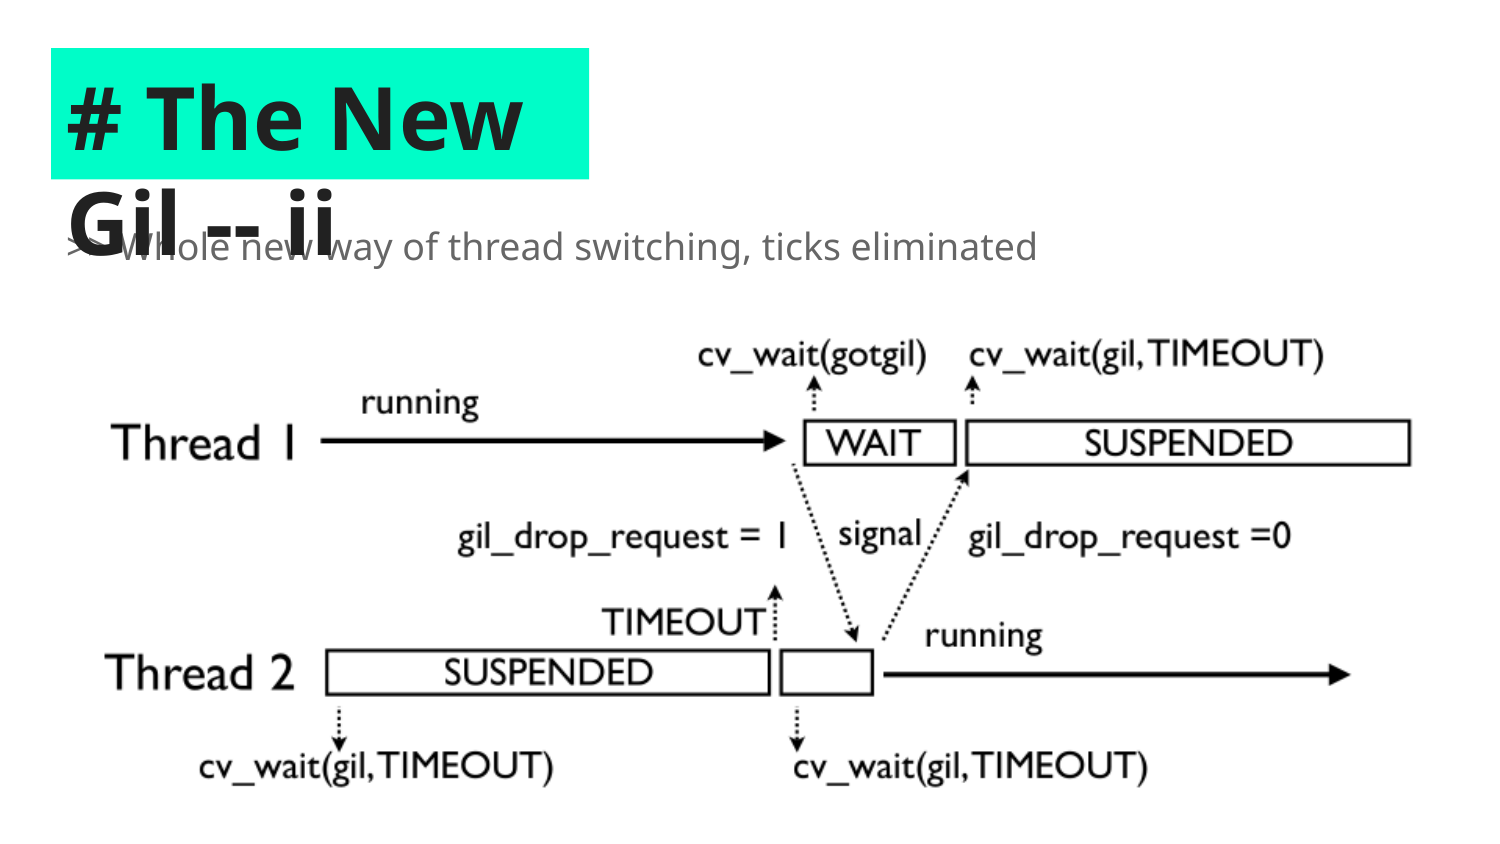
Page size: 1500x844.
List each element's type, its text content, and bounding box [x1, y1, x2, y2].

list >> Whole new way of thread switching, ticks eliminated :: static volatile int gil_drop_request = 0; [51, 201, 1449, 750]
picture [61, 295, 1439, 844]
title # The New Gil -- ii [51, 48, 590, 180]
